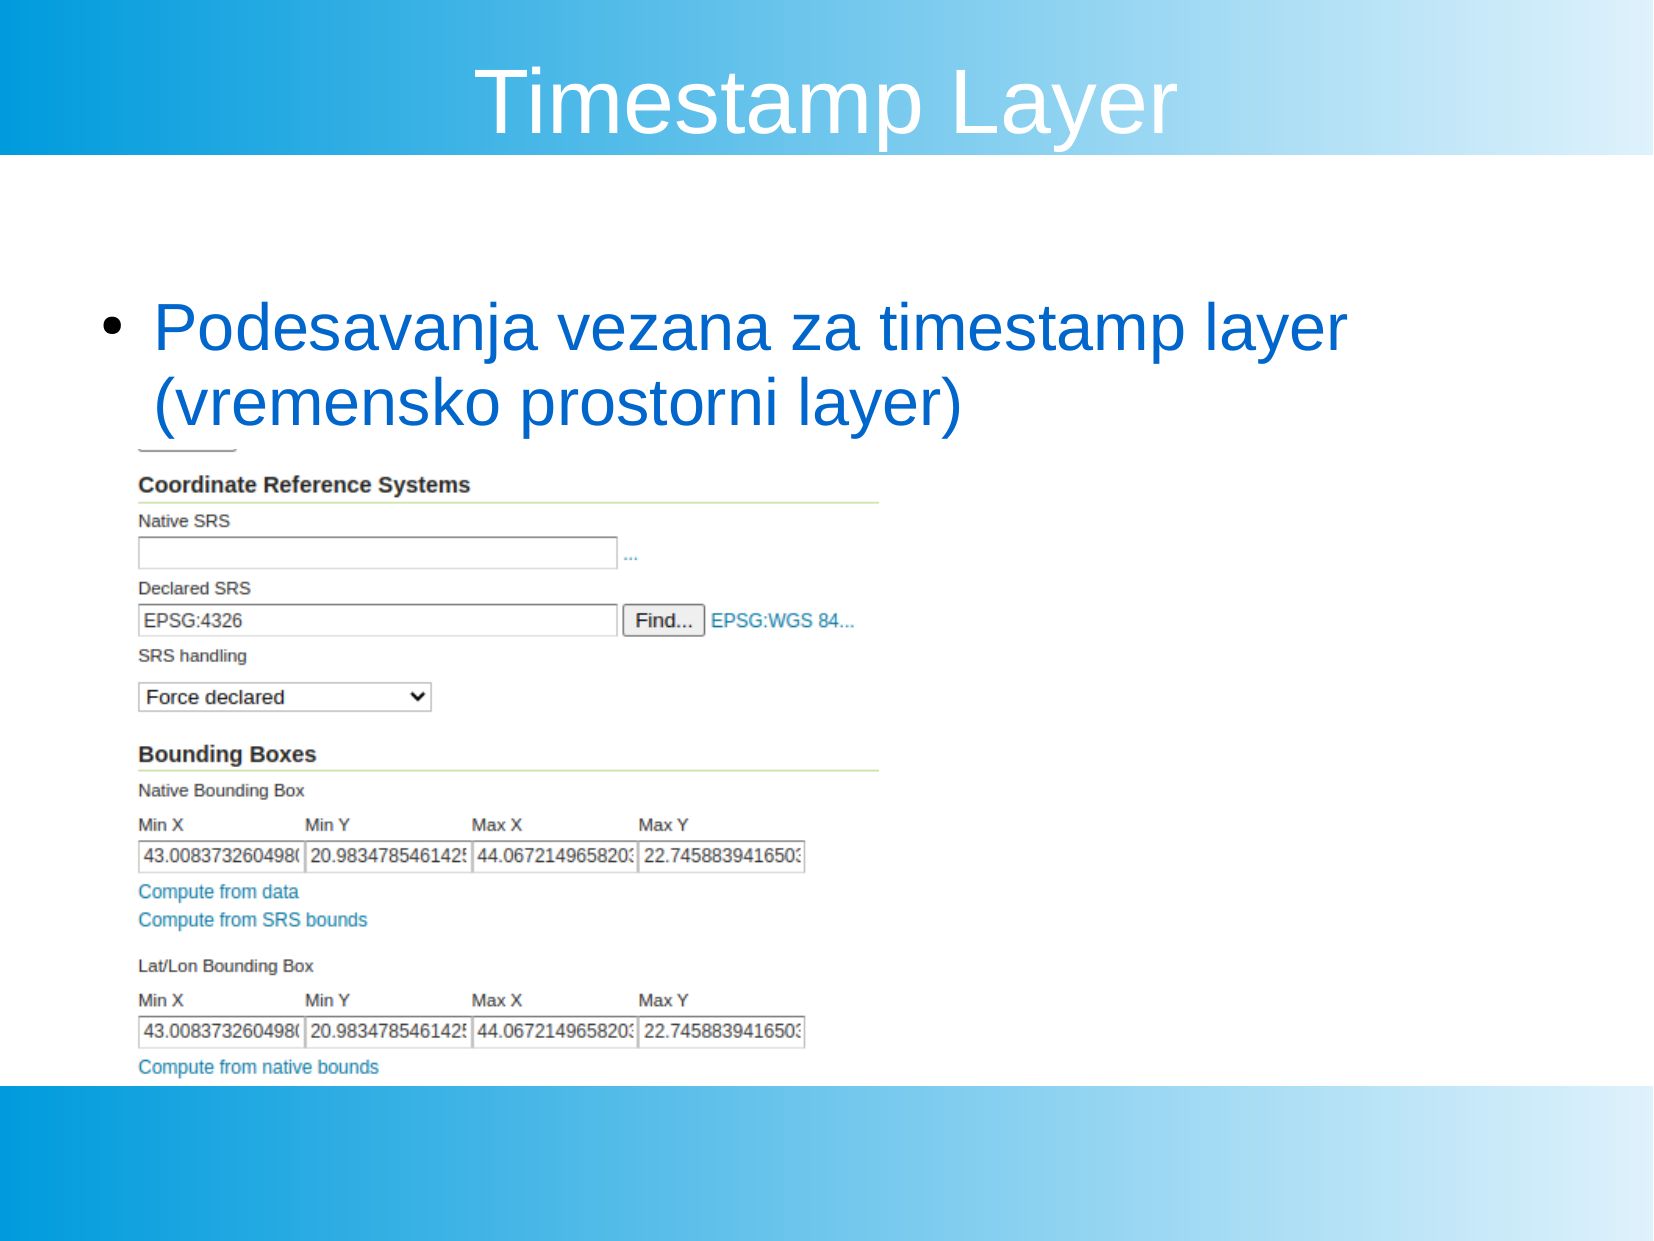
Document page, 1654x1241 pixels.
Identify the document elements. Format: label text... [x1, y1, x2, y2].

list Podesavanja vezana za timestamp layer (vremensko prostorni layer) [82, 290, 1571, 1010]
picture [90, 449, 879, 1085]
title Timestamp Layer [82, 49, 1571, 155]
